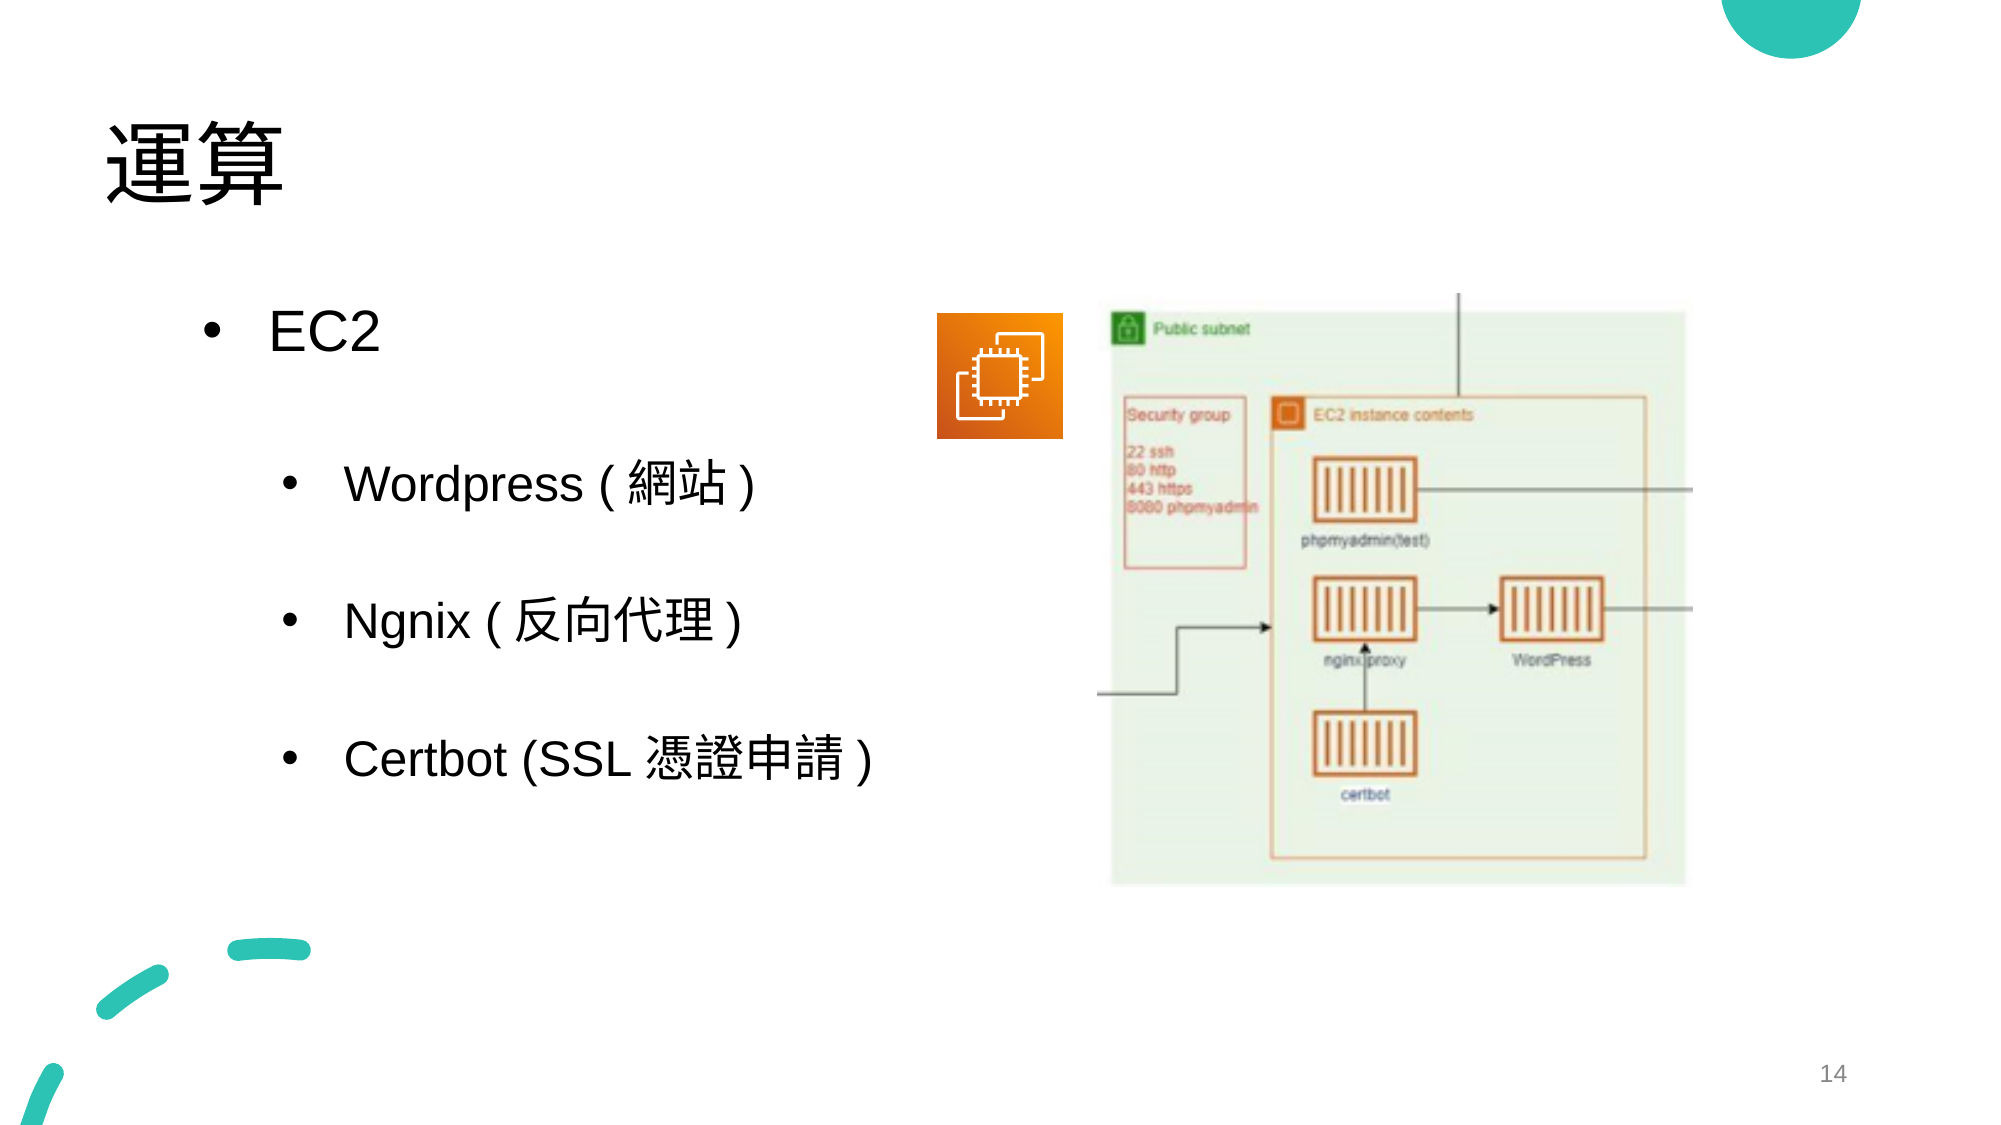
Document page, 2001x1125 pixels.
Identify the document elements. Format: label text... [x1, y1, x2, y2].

slide_number 1 [1412, 1042, 1863, 1103]
title 運算 [88, 59, 1814, 278]
picture [937, 313, 1063, 439]
list EC2 Wordpress (網站) Ngnix (反向代理) Certbot (SSL憑證申請) [178, 293, 1792, 927]
picture [1097, 293, 1693, 887]
